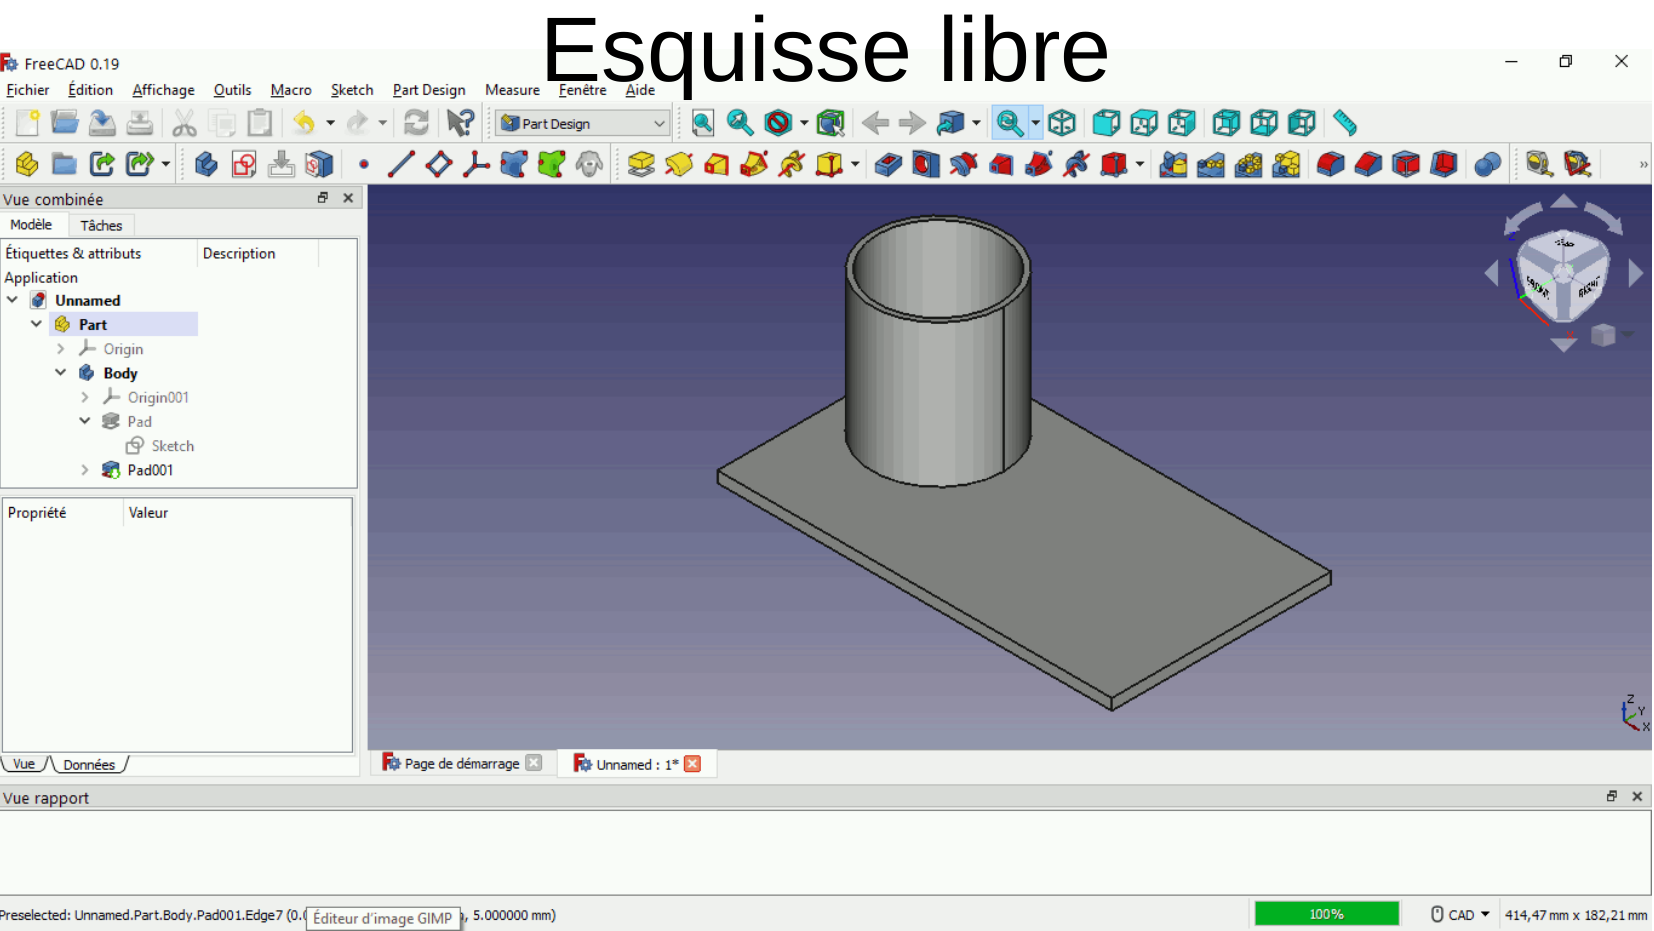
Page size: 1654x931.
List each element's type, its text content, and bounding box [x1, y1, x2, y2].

picture [0, 49, 1652, 931]
title Esquisse libre [82, 0, 1571, 128]
